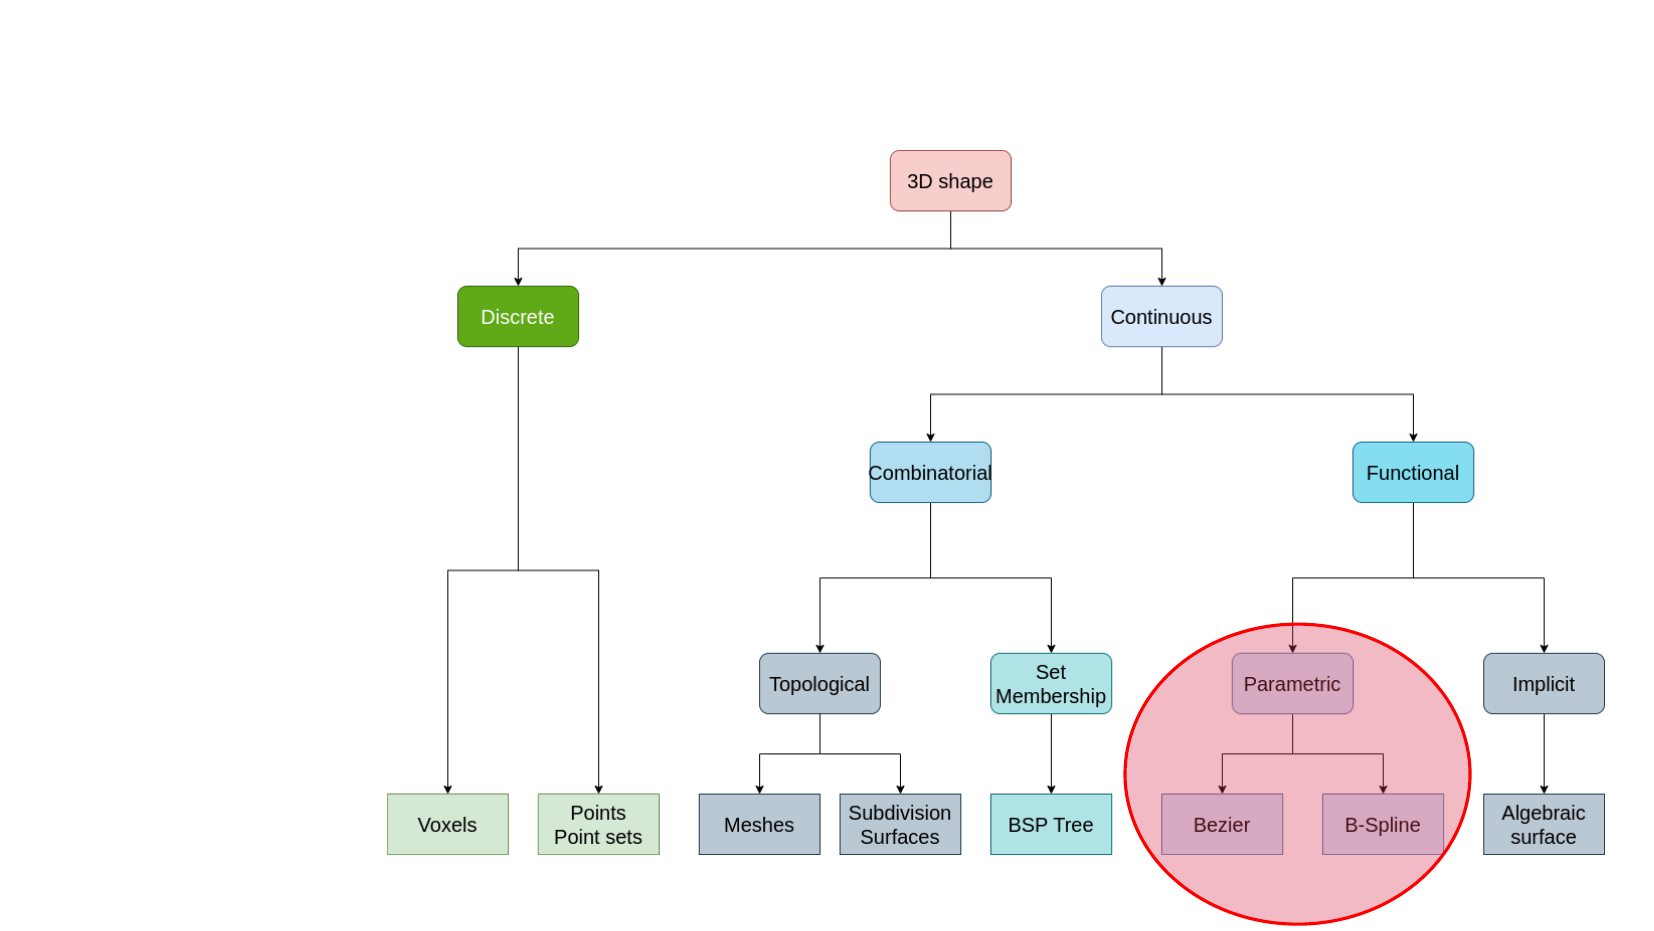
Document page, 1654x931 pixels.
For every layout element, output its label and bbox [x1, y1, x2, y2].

picture [387, 150, 1606, 856]
text_box [1125, 624, 1471, 925]
